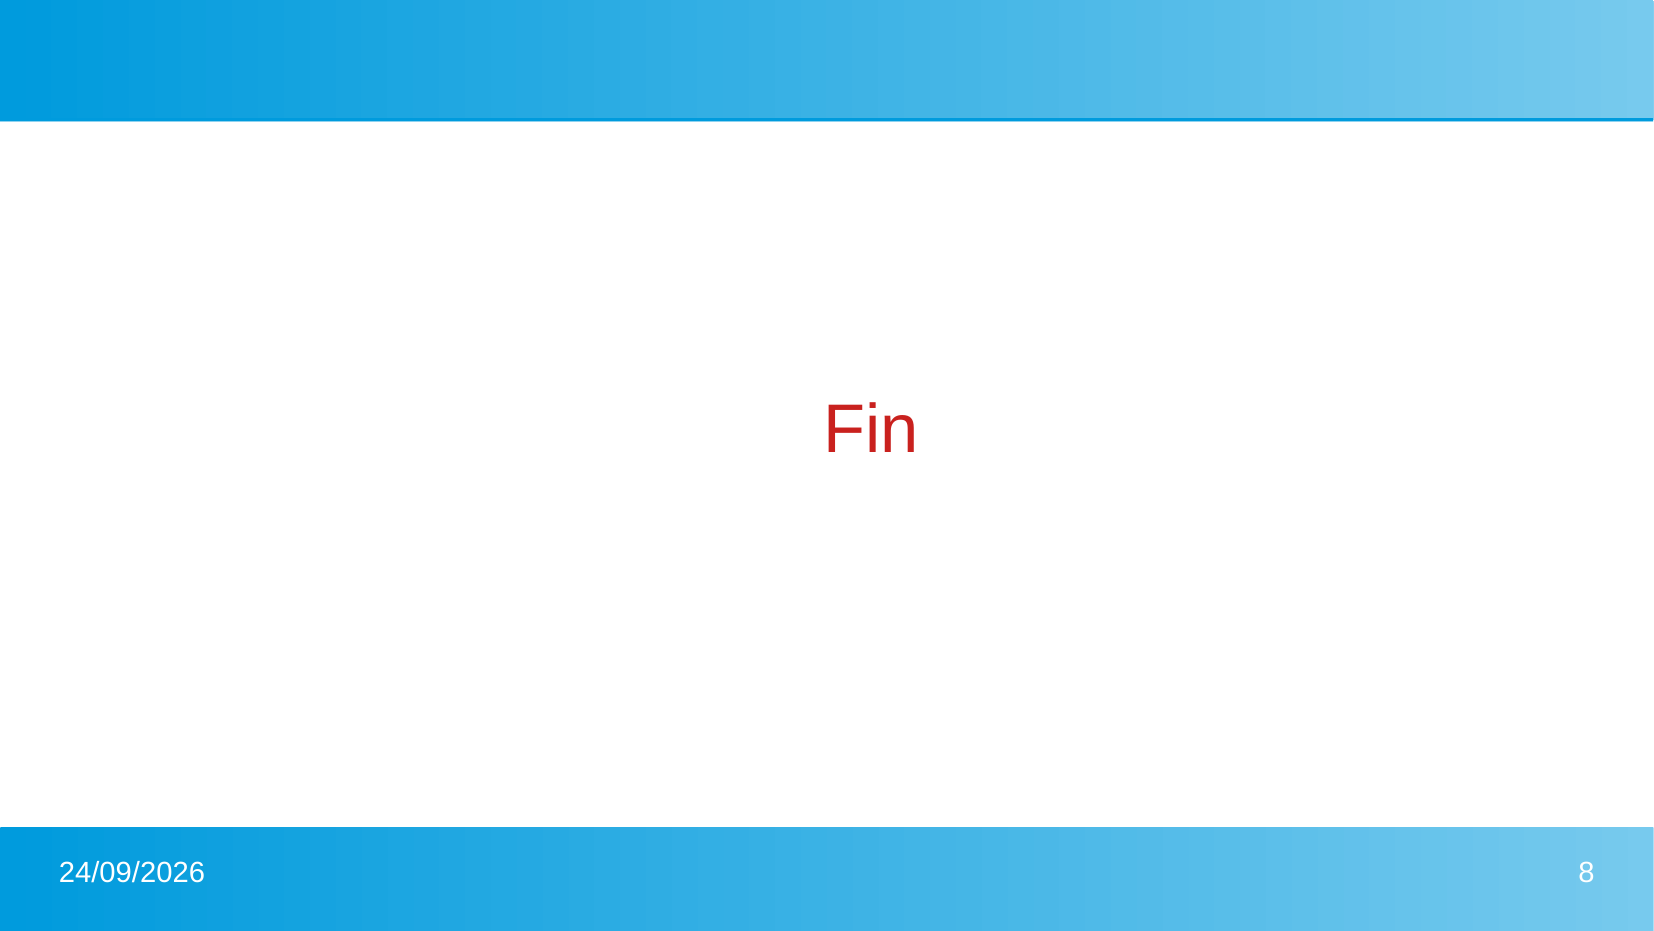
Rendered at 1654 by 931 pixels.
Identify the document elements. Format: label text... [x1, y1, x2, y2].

title Fin [265, 206, 1477, 650]
